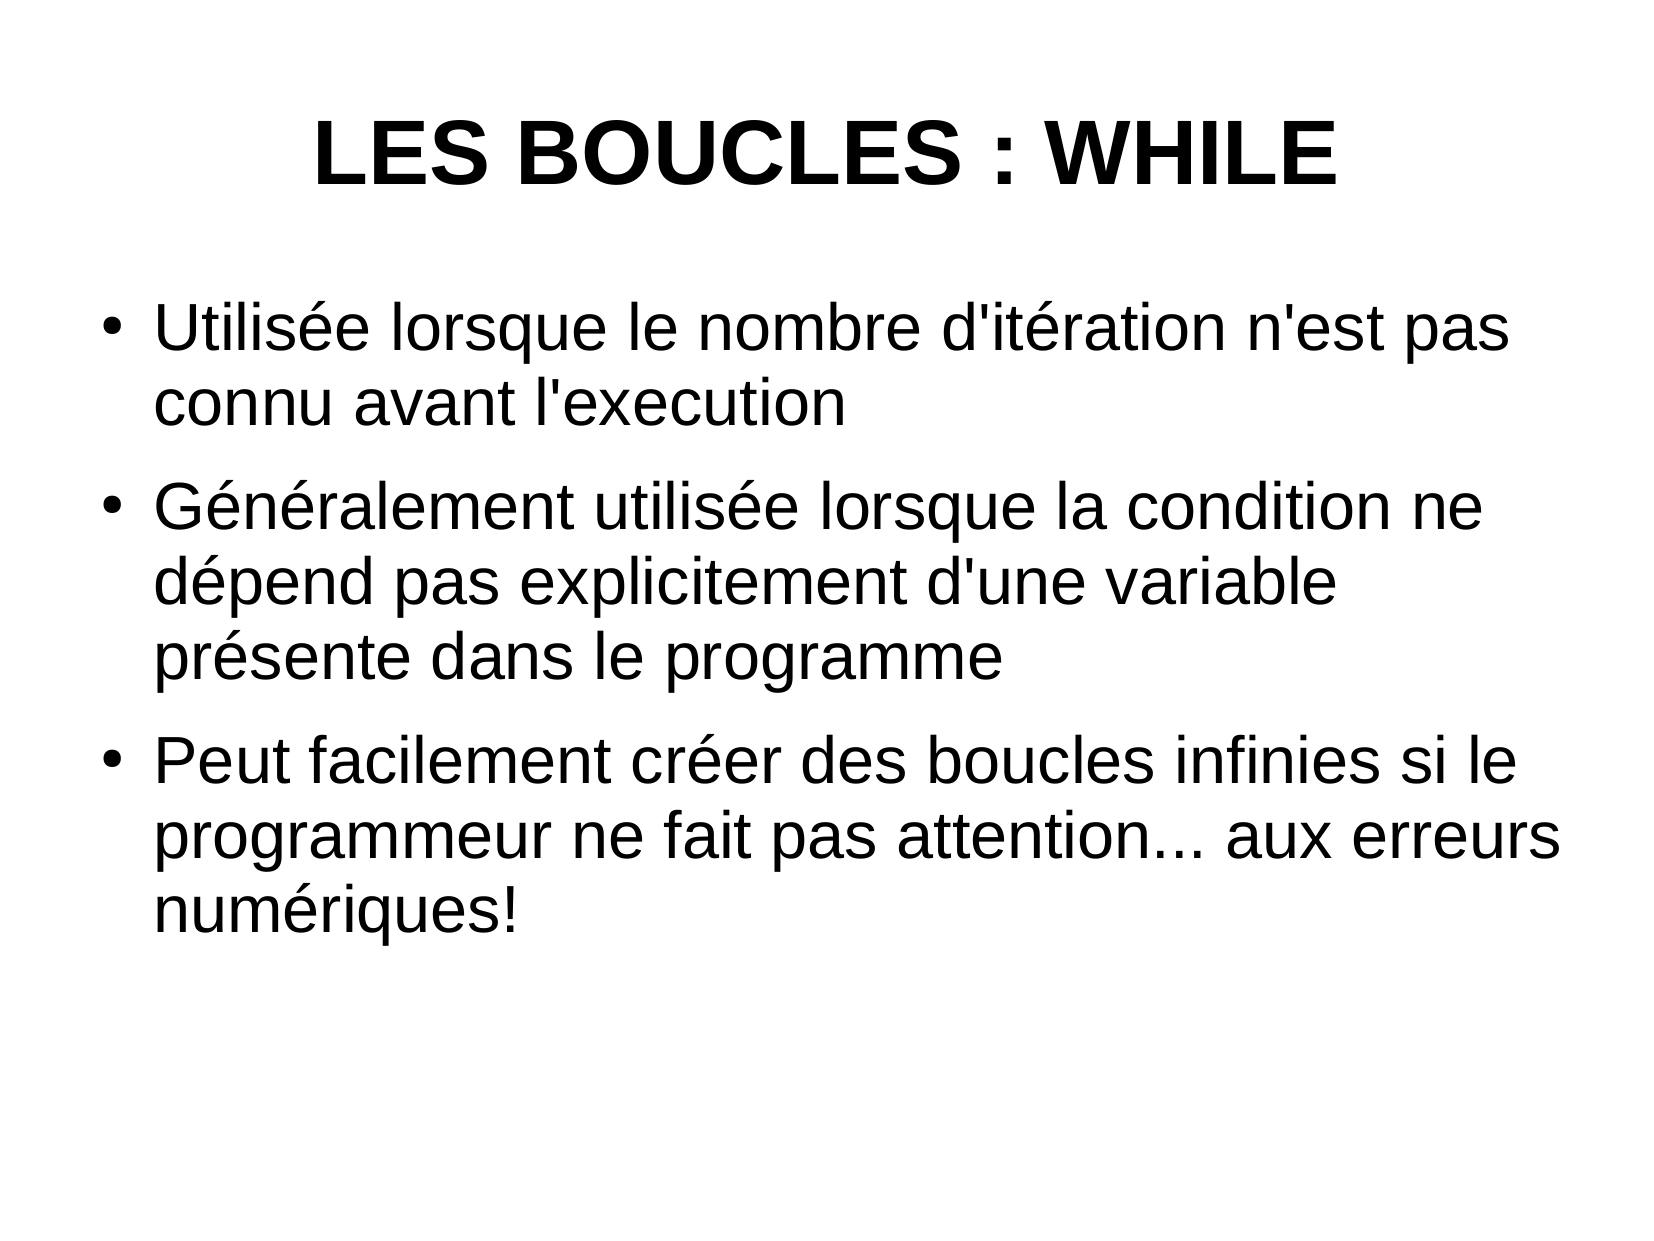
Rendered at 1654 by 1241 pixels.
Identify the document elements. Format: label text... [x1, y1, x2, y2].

title LES BOUCLES : WHILE [82, 49, 1571, 257]
list Utilisée lorsque le nombre d'itération n'est pas connu avant l'execution Généralement utilisée lorsque la condition ne dépend pas explicitement d'une variable présente dans le programme Peut facilement créer des boucles infinies si le programmeur ne fait pas attention... aux erreurs numériques! [82, 290, 1571, 1109]
